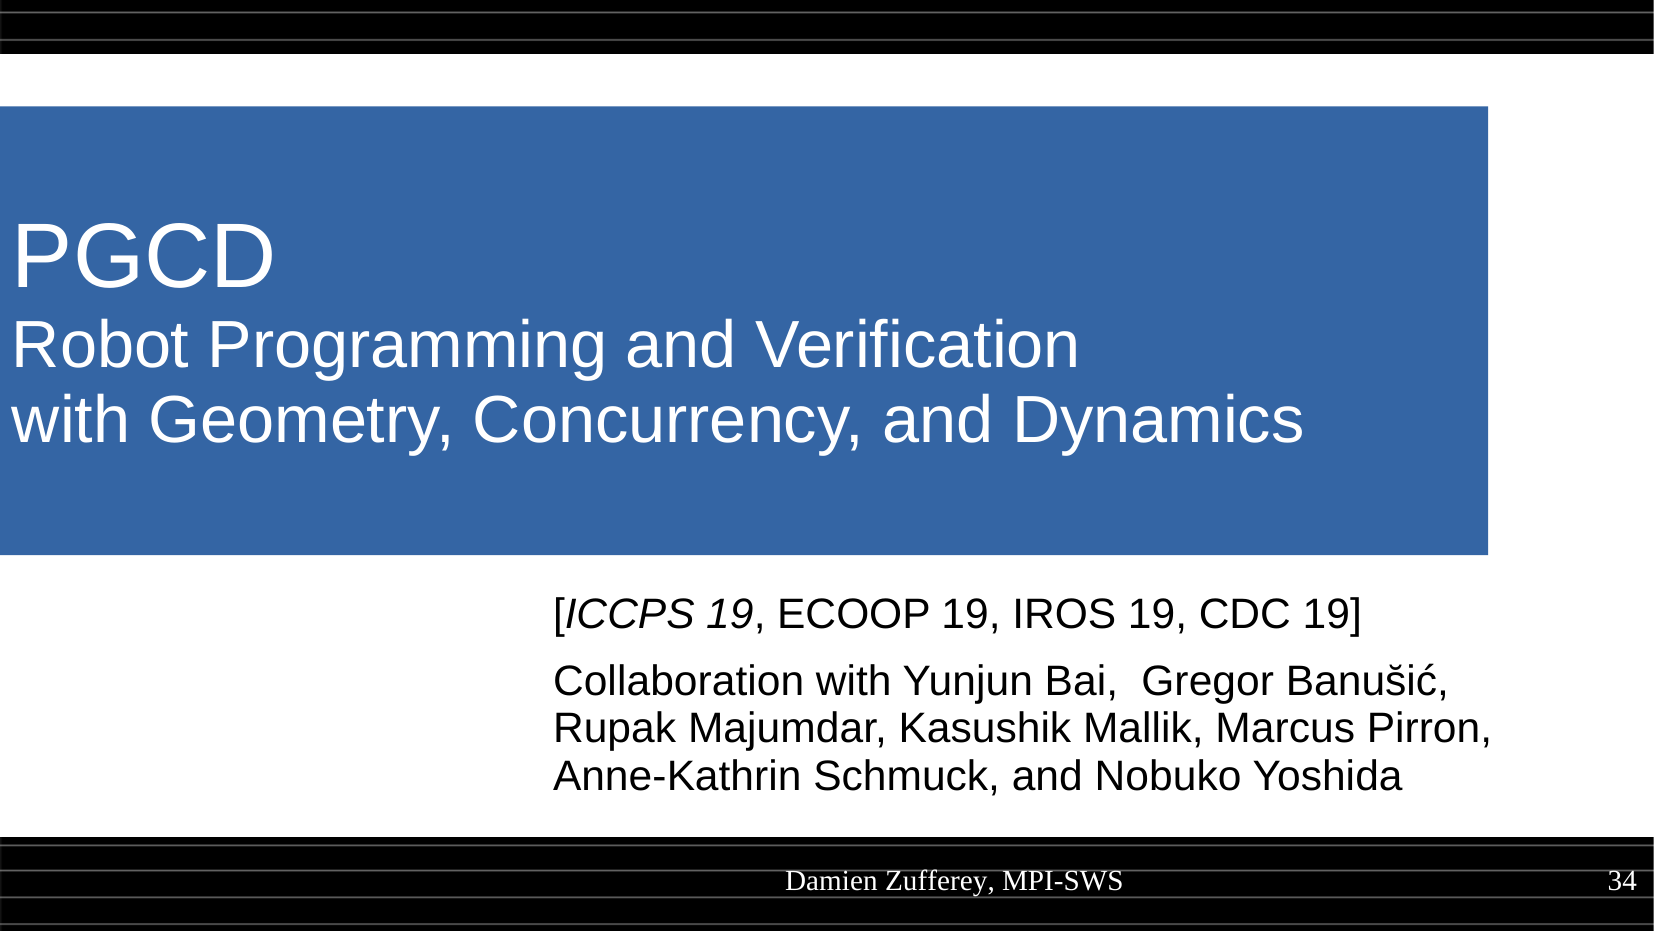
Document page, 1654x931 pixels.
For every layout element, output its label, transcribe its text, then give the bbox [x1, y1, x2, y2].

picture [0, 837, 1654, 931]
picture [0, 0, 1654, 54]
title PGCD Robot Programming and Verification with Geometry, Concurrency, and Dynamics [0, 106, 1489, 556]
list [ICCPS 19, ECOOP 19, IROS 19, CDC 19] Collaboration with Yunjun Bai, Gregor Banus̆ić, Rupak Majumdar, Kasushik Mallik, Marcus Pirron, Anne-Kathrin Schmuck, and Nobuko Yoshida [553, 590, 1574, 804]
